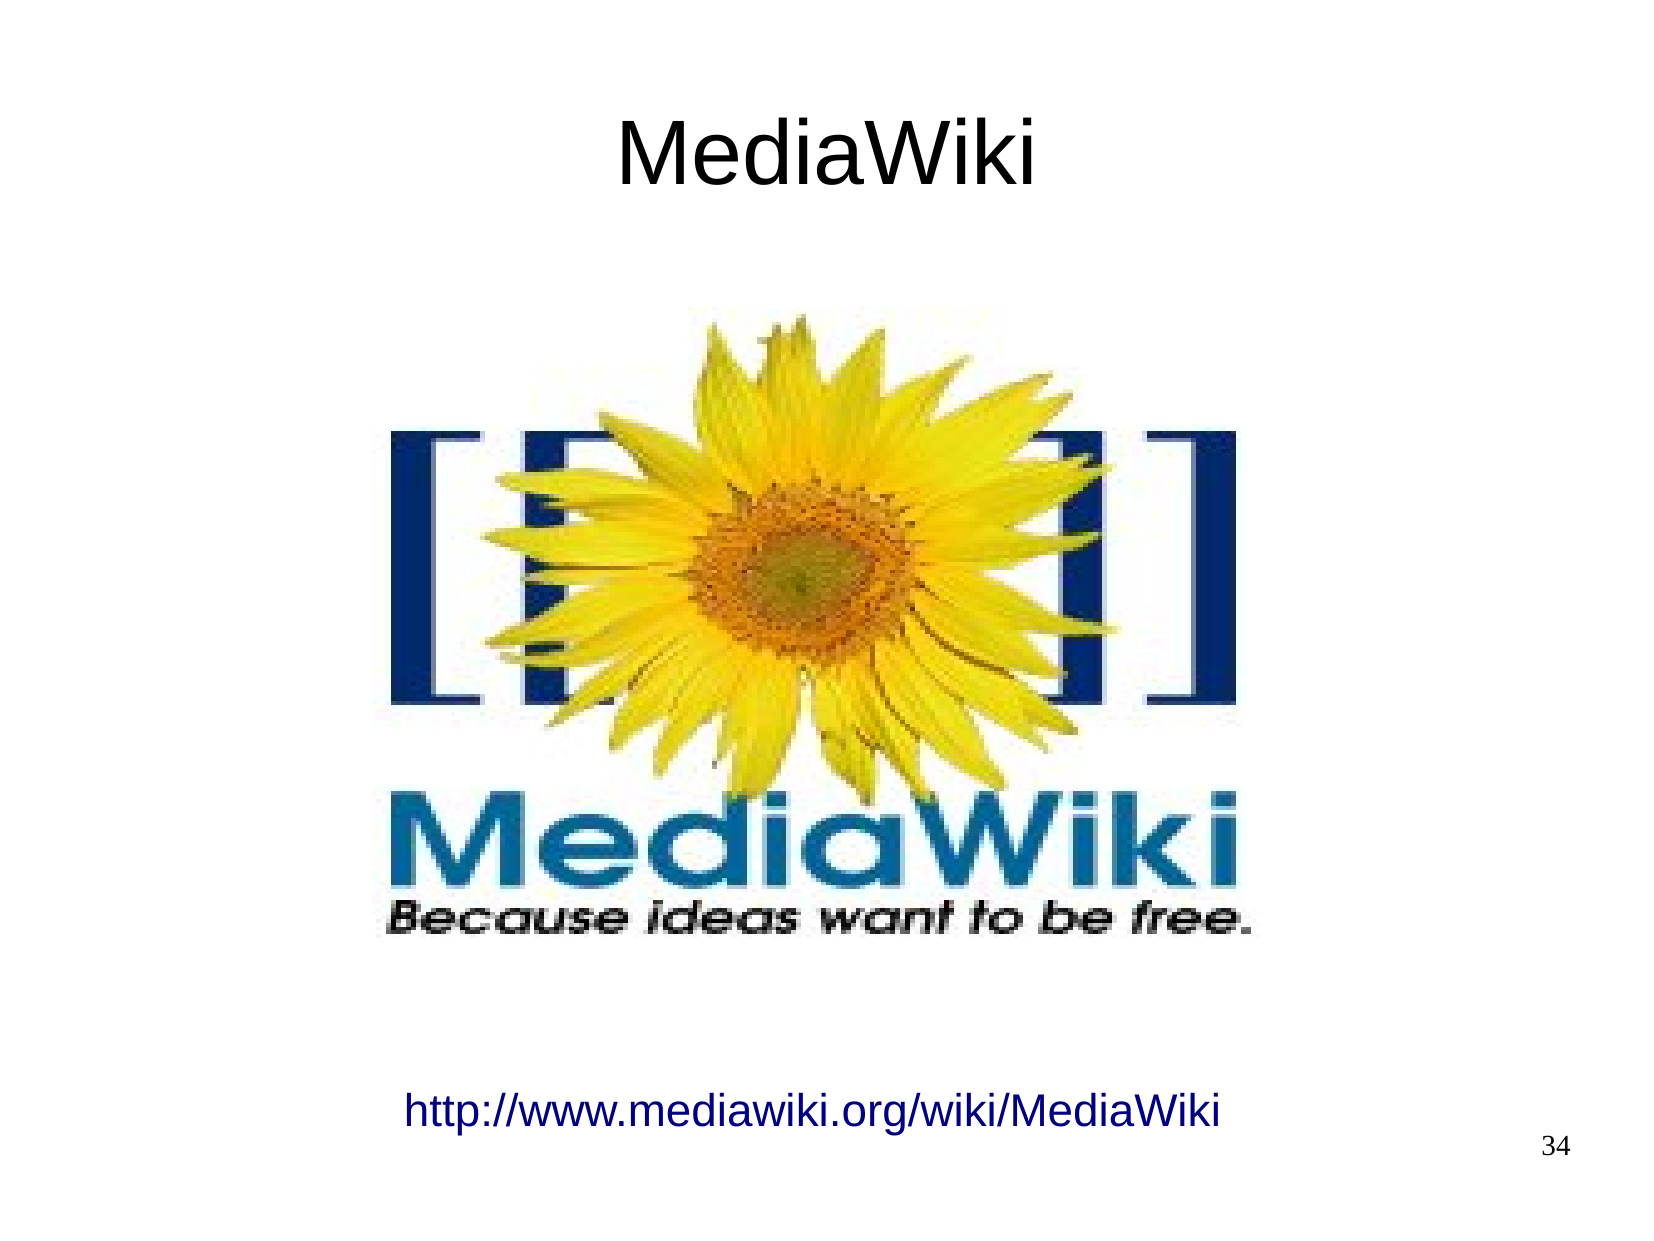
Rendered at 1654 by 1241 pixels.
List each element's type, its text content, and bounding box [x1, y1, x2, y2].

title MediaWiki [82, 56, 1571, 250]
picture [372, 307, 1261, 946]
text_box http://www.mediawiki.org/wiki/MediaWiki [31, 1077, 1607, 1144]
